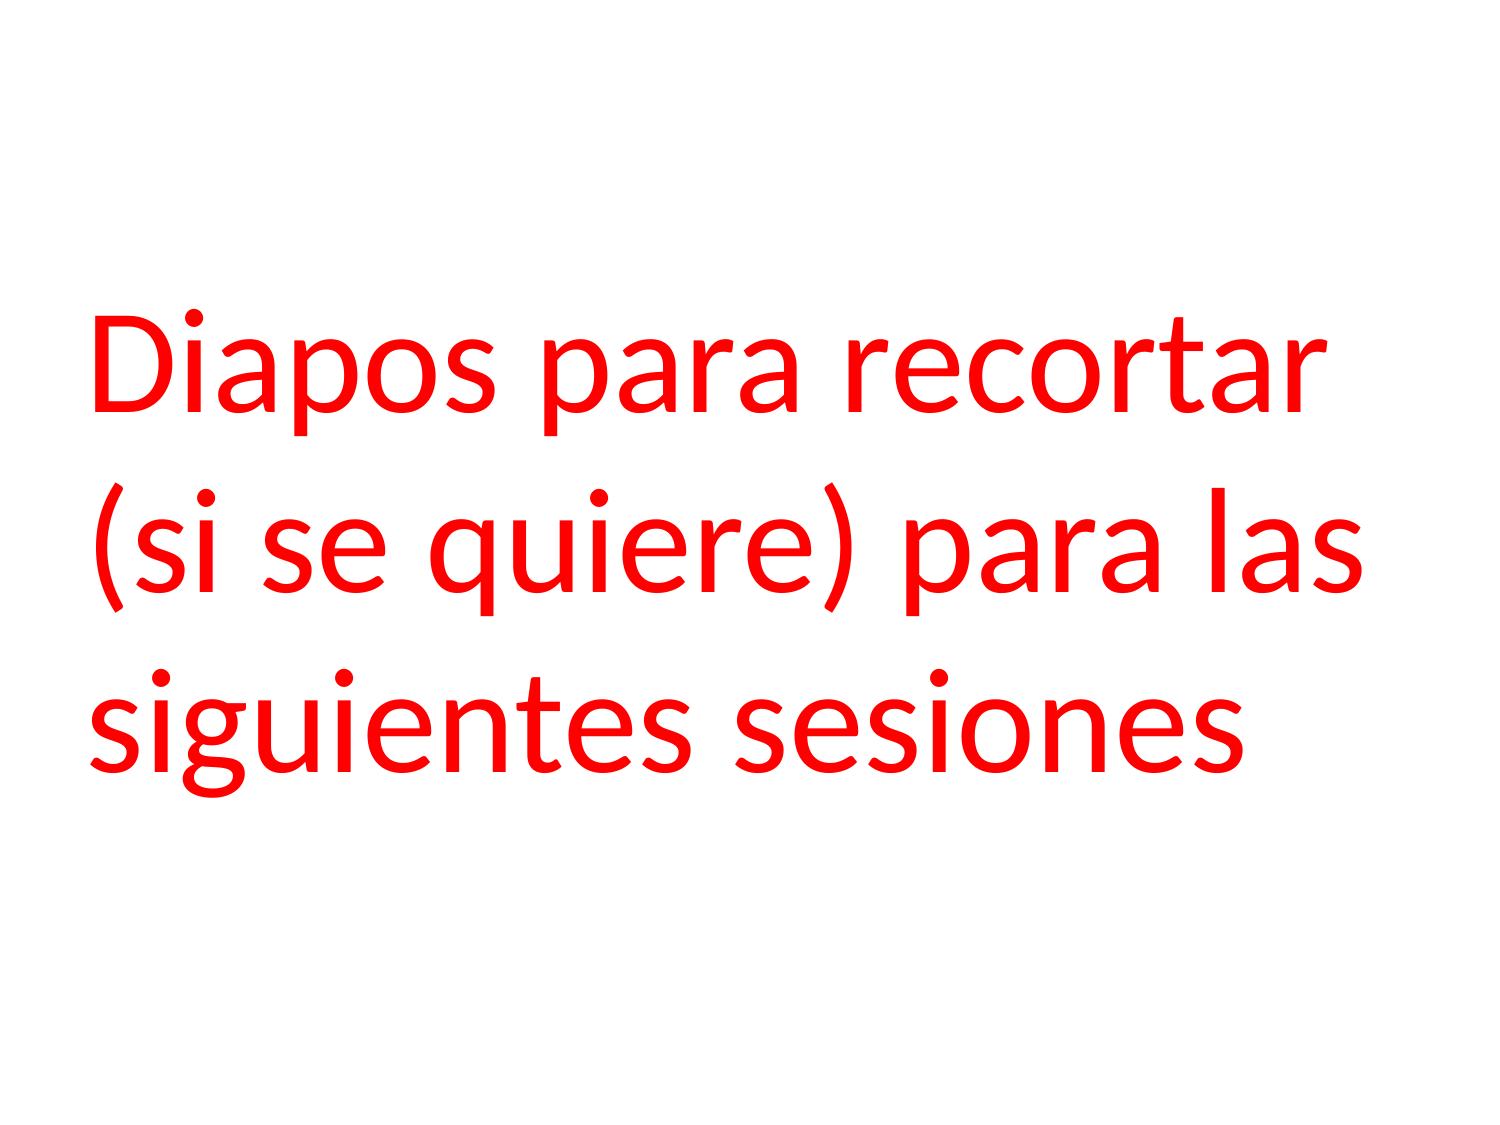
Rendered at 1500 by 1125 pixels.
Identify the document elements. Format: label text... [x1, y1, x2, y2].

text_box Diapos para recortar (si se quiere) para las siguientes sesiones [70, 255, 1430, 811]
